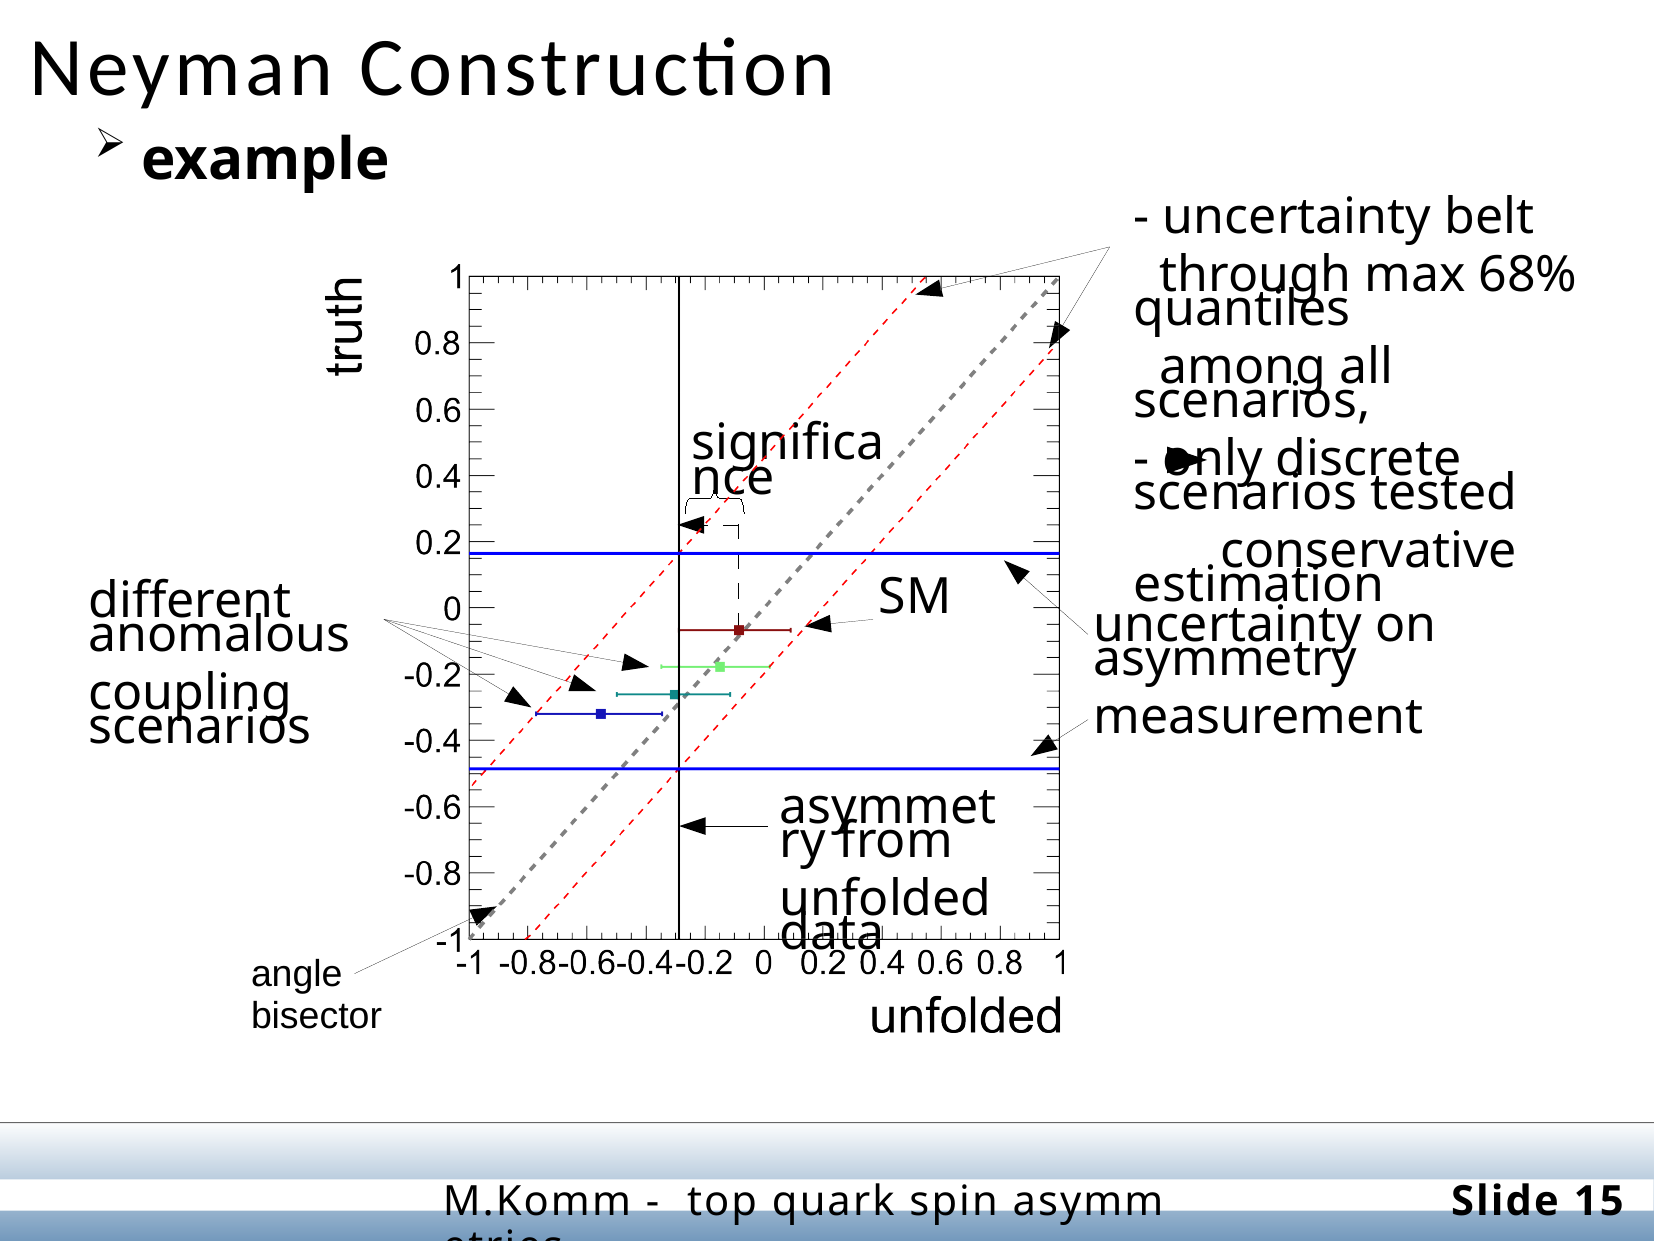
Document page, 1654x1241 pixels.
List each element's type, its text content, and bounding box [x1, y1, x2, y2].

picture [325, 264, 1064, 1033]
list example [82, 147, 1625, 1021]
title Neyman Construction [29, 24, 1625, 126]
text_box angle bisector [236, 944, 481, 1078]
